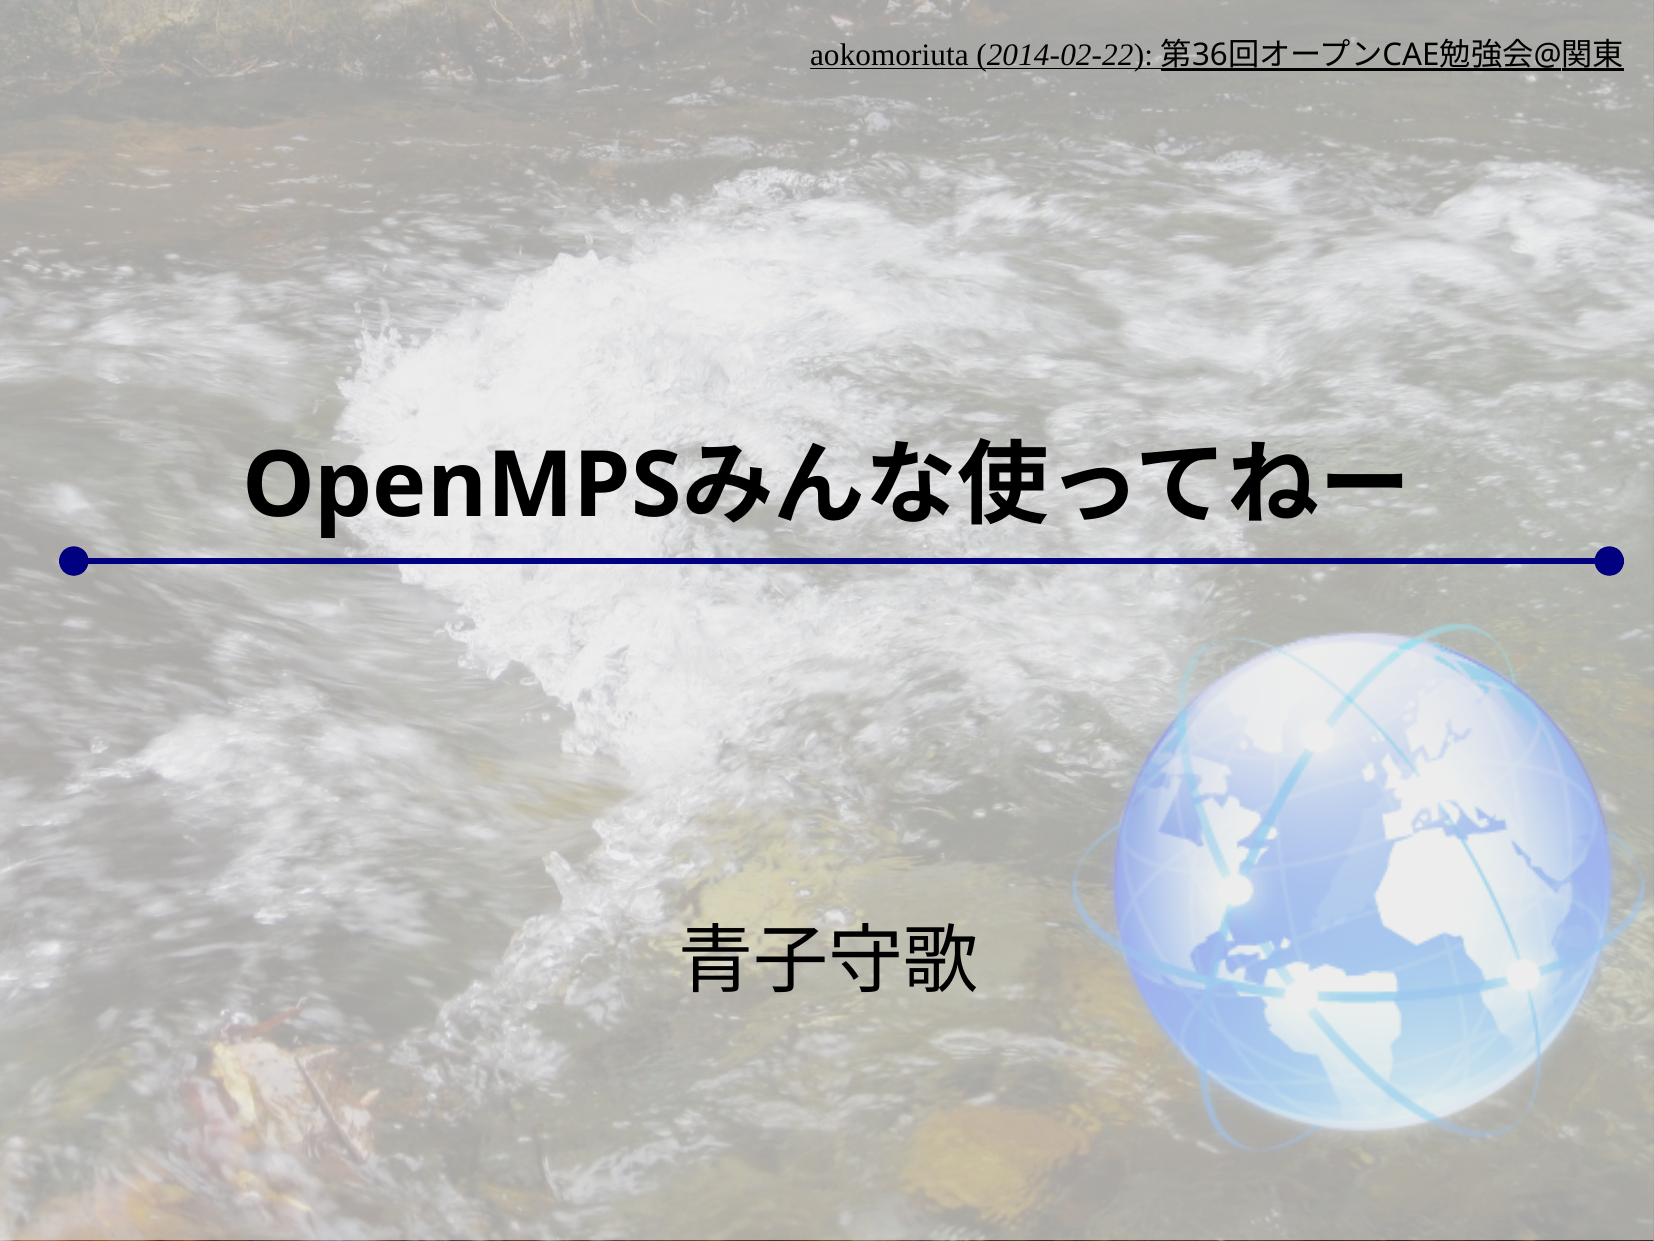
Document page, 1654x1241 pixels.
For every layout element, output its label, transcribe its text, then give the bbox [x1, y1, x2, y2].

text_box OpenMPSみんな使ってねー [0, 402, 1654, 556]
text_box 青子守歌 [663, 891, 994, 1020]
